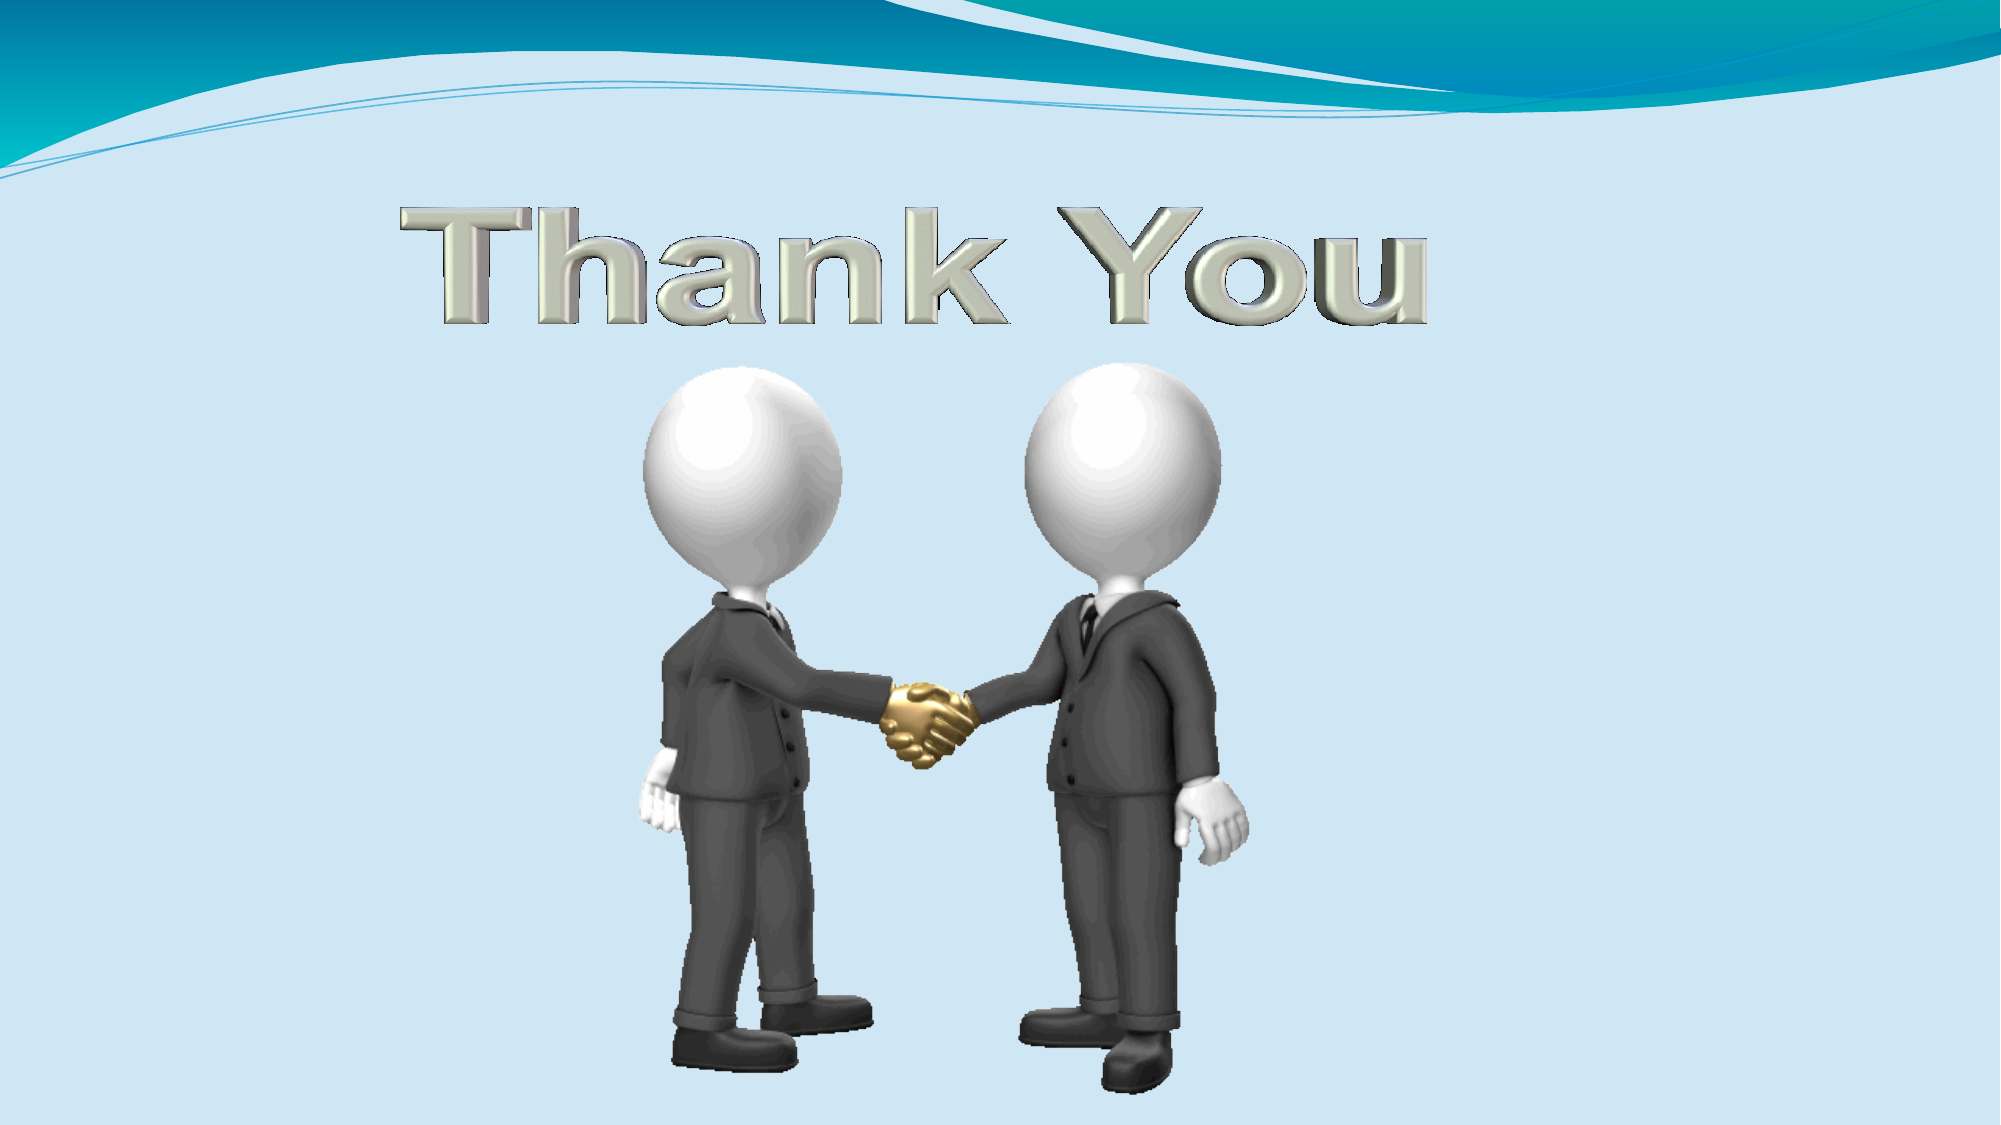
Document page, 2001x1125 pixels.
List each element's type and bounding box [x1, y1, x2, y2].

picture [229, 0, 1608, 1125]
